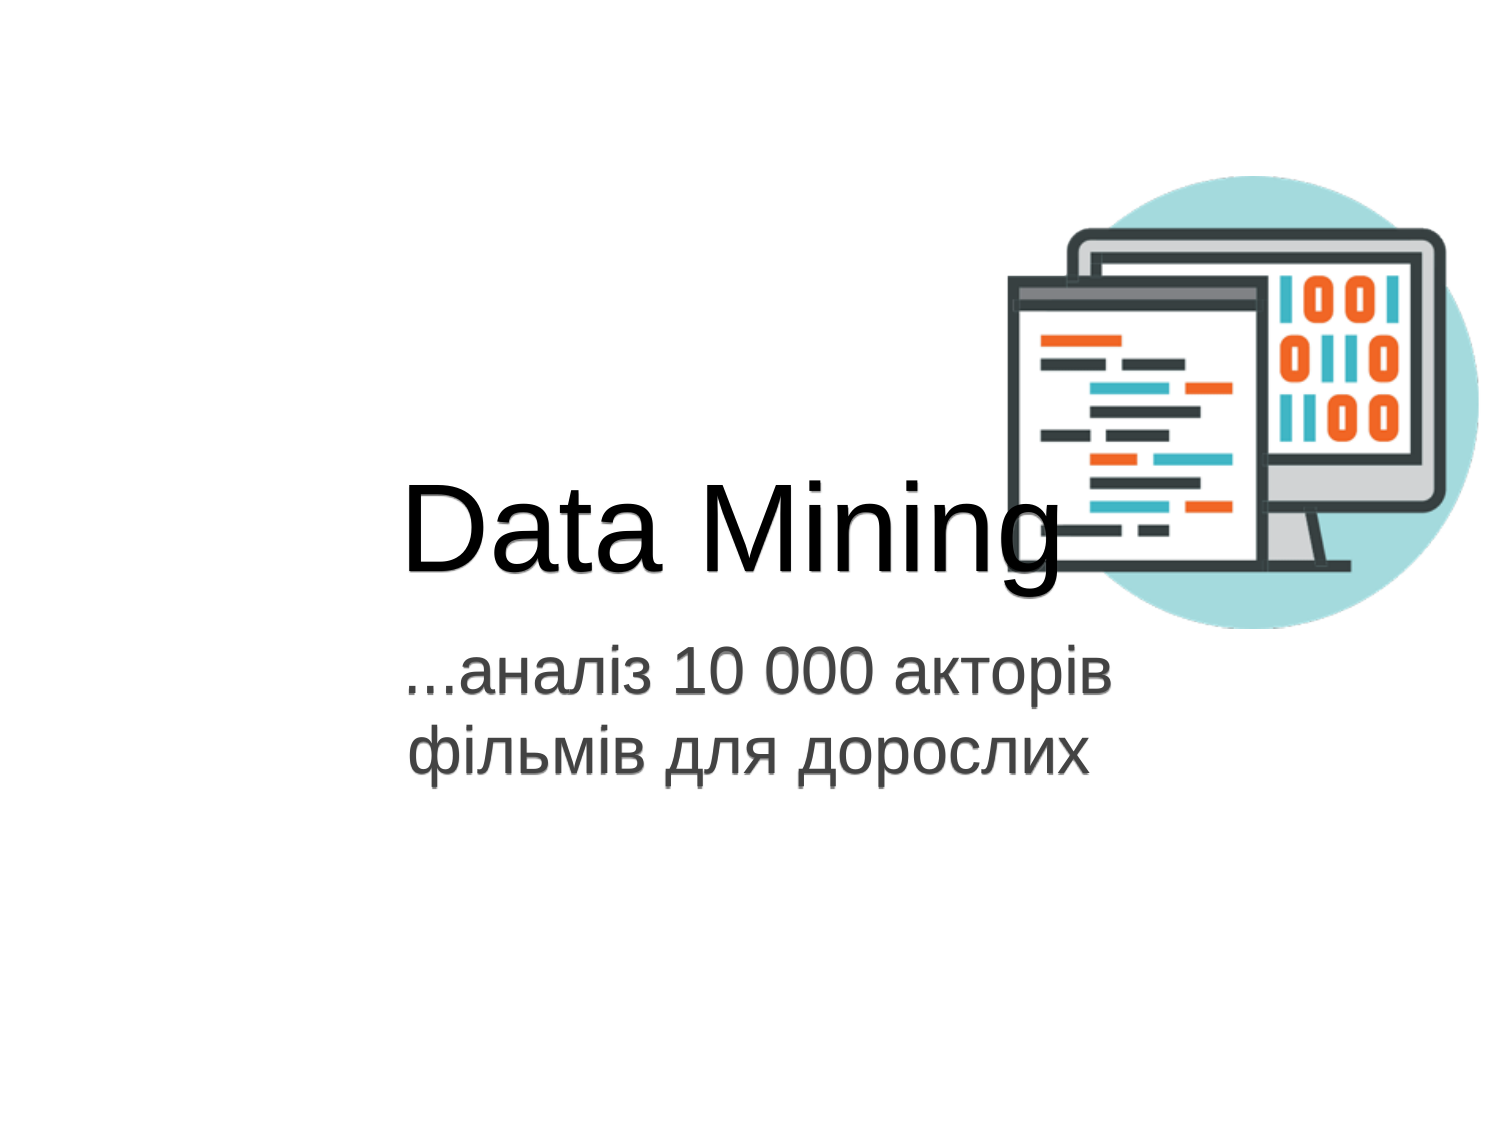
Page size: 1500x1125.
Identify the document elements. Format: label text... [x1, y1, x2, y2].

title Data Mining [51, 162, 1449, 612]
picture [1177, 176, 1500, 629]
subtitle ...аналіз 10 000 акторів фільмів для дорослих [323, 611, 1177, 915]
